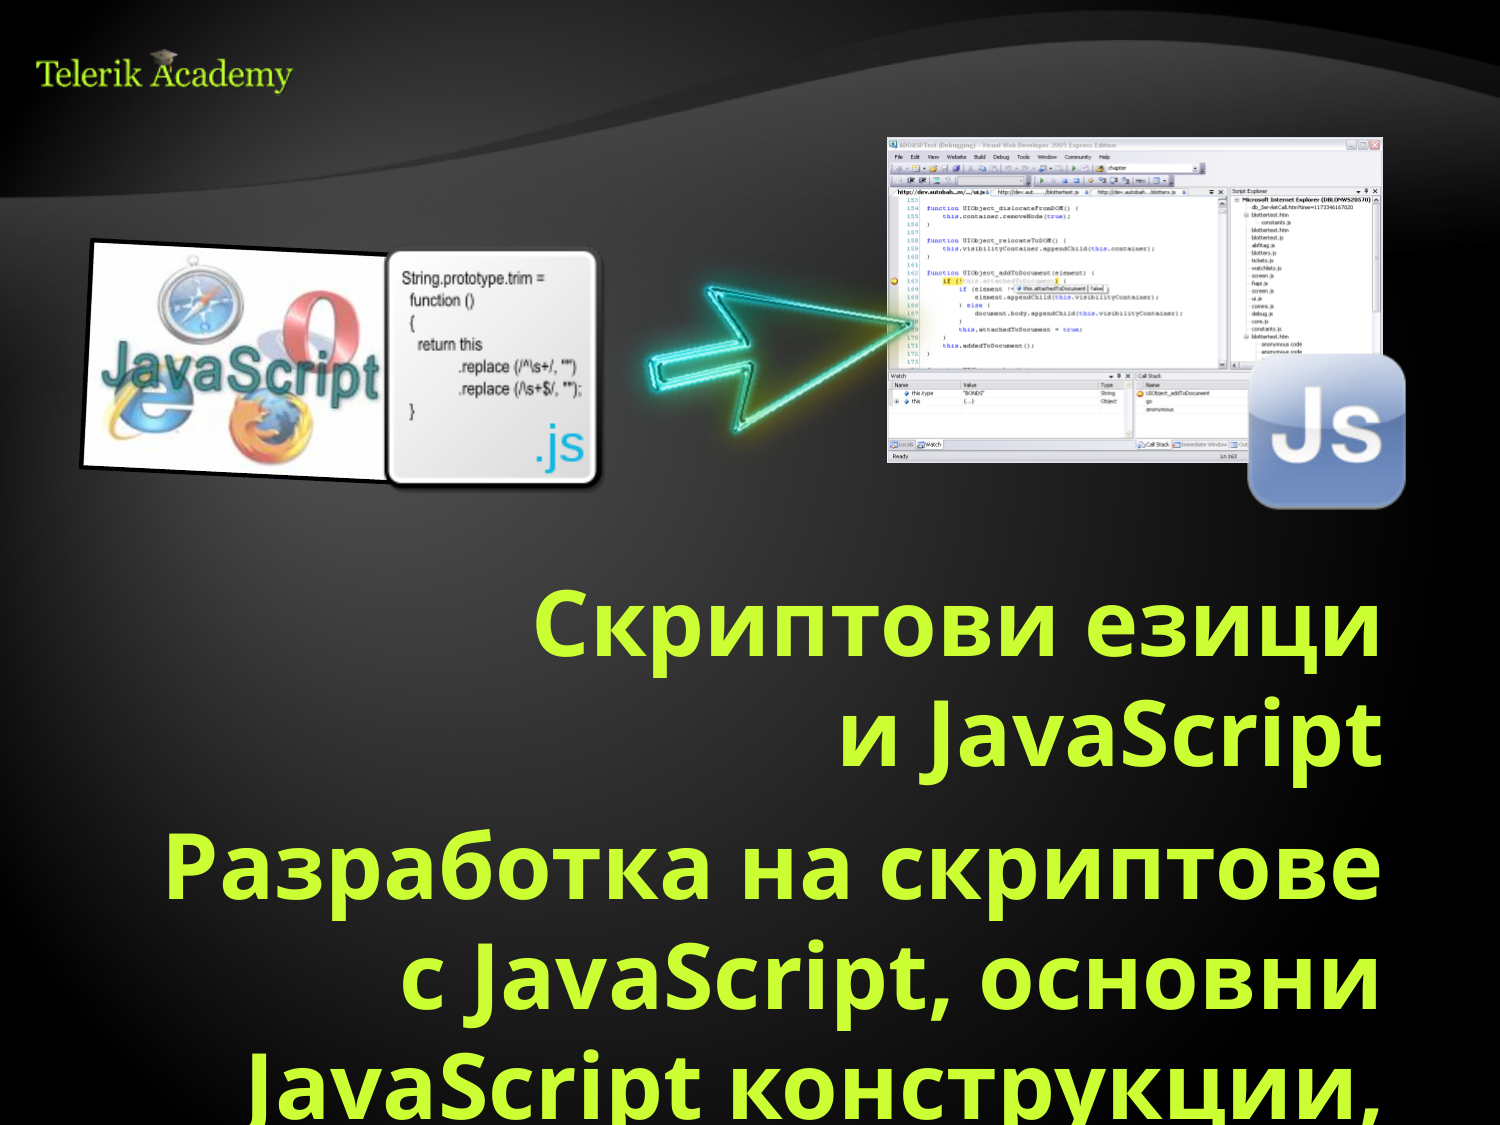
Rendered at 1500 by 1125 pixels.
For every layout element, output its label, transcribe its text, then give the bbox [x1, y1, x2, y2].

picture [626, 1079, 645, 1109]
title Скриптови езици и JavaScript [99, 556, 1400, 770]
subtitle Разработка на скриптове с JavaScript, основни JavaScript конструкции, оператори, обекти, манипулация на DOM дървото [99, 800, 1400, 1057]
picture [0, 0, 1500, 1125]
picture [1018, 1079, 1037, 1109]
